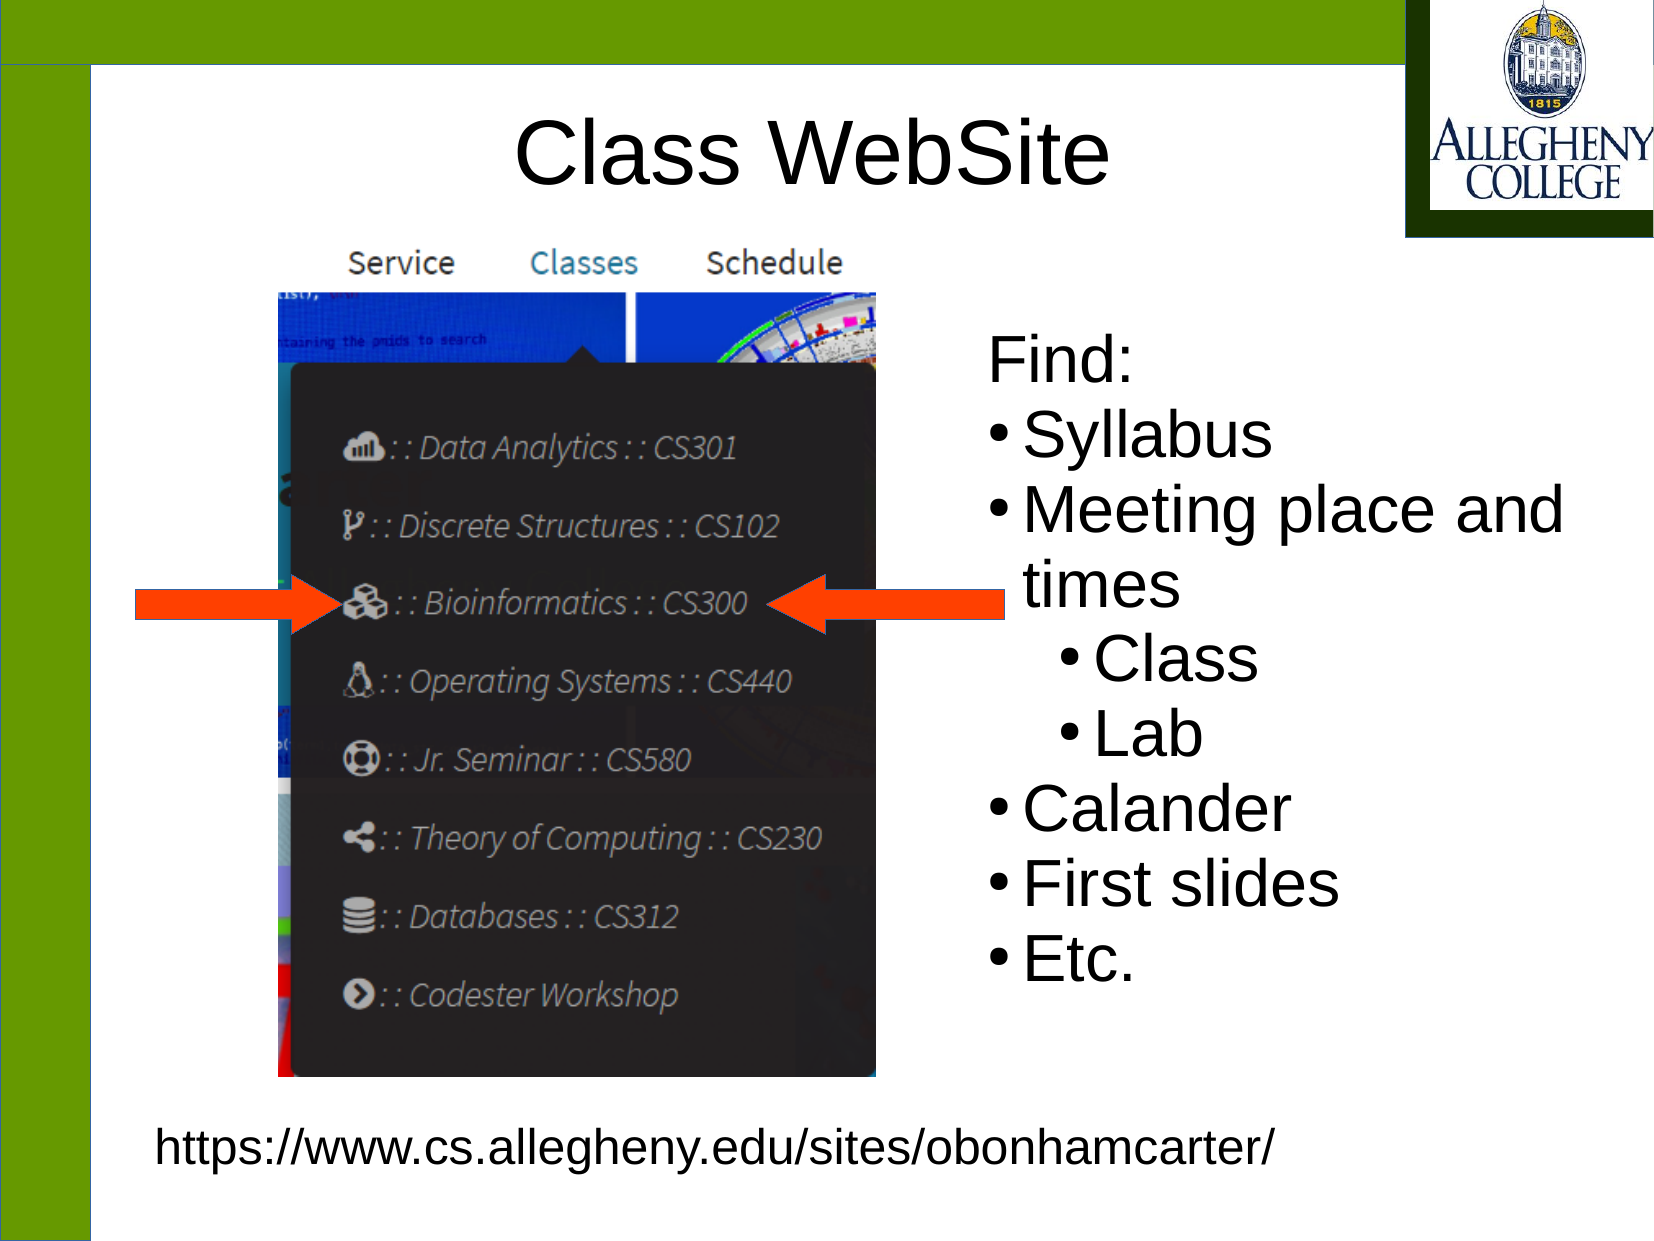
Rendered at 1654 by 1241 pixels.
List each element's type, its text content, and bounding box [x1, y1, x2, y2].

text_box https://www.cs.allegheny.edu/sites/obonhamcarter/ [139, 1112, 1378, 1239]
text_box [135, 574, 343, 635]
title Class WebSite [112, 65, 1515, 257]
picture [278, 224, 876, 1077]
text_box [766, 574, 972, 635]
text_box [0, 0, 1654, 1241]
text_box Find: Syllabus Meeting place and times Class Lab Calander First slides Etc. [972, 315, 1601, 1003]
picture [1430, 0, 1654, 210]
